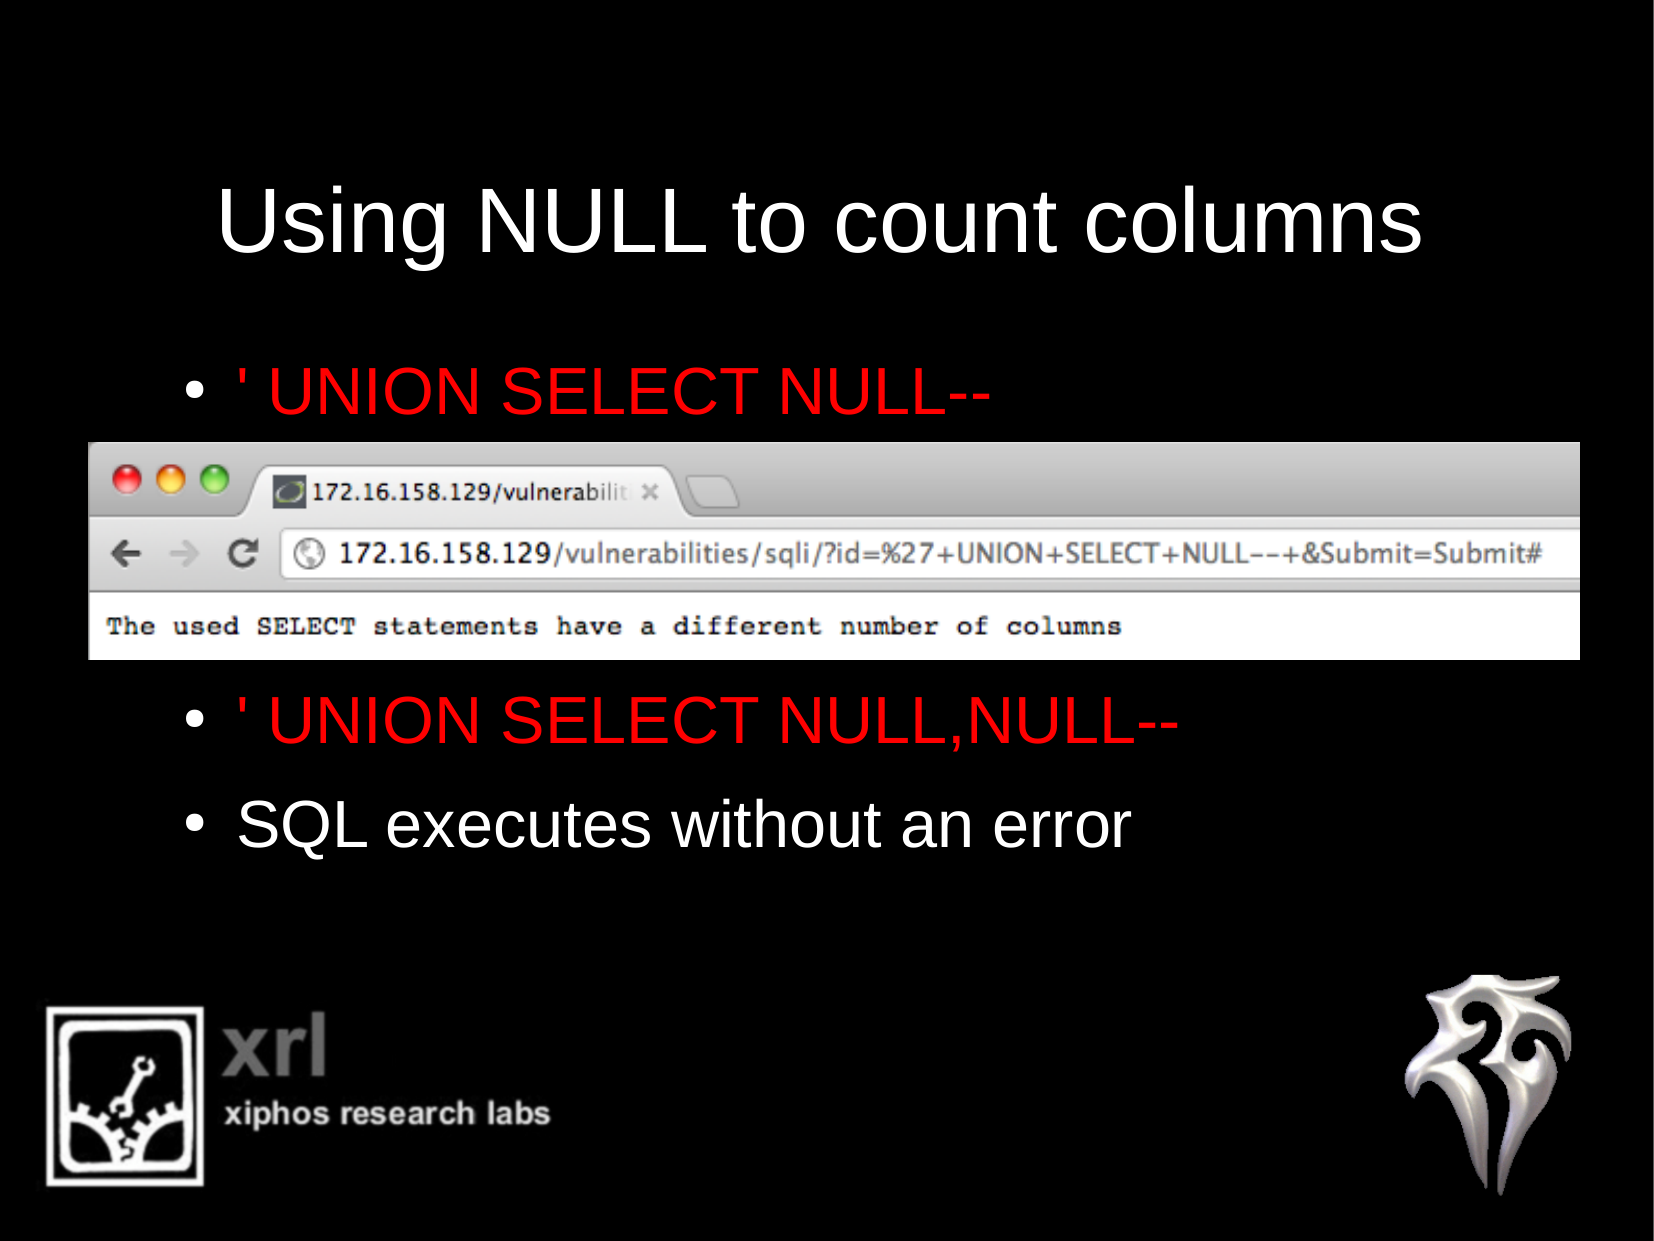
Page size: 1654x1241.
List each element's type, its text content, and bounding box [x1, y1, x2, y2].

list ' UNION SELECT NULL-- ' UNION SELECT NULL,NULL-- SQL executes without an error [147, 354, 1506, 442]
list ' UNION SELECT NULL-- ' UNION SELECT NULL,NULL-- SQL executes without an error [147, 660, 1506, 1173]
picture [0, 0, 1654, 1241]
title Using NULL to count columns [135, 117, 1506, 325]
